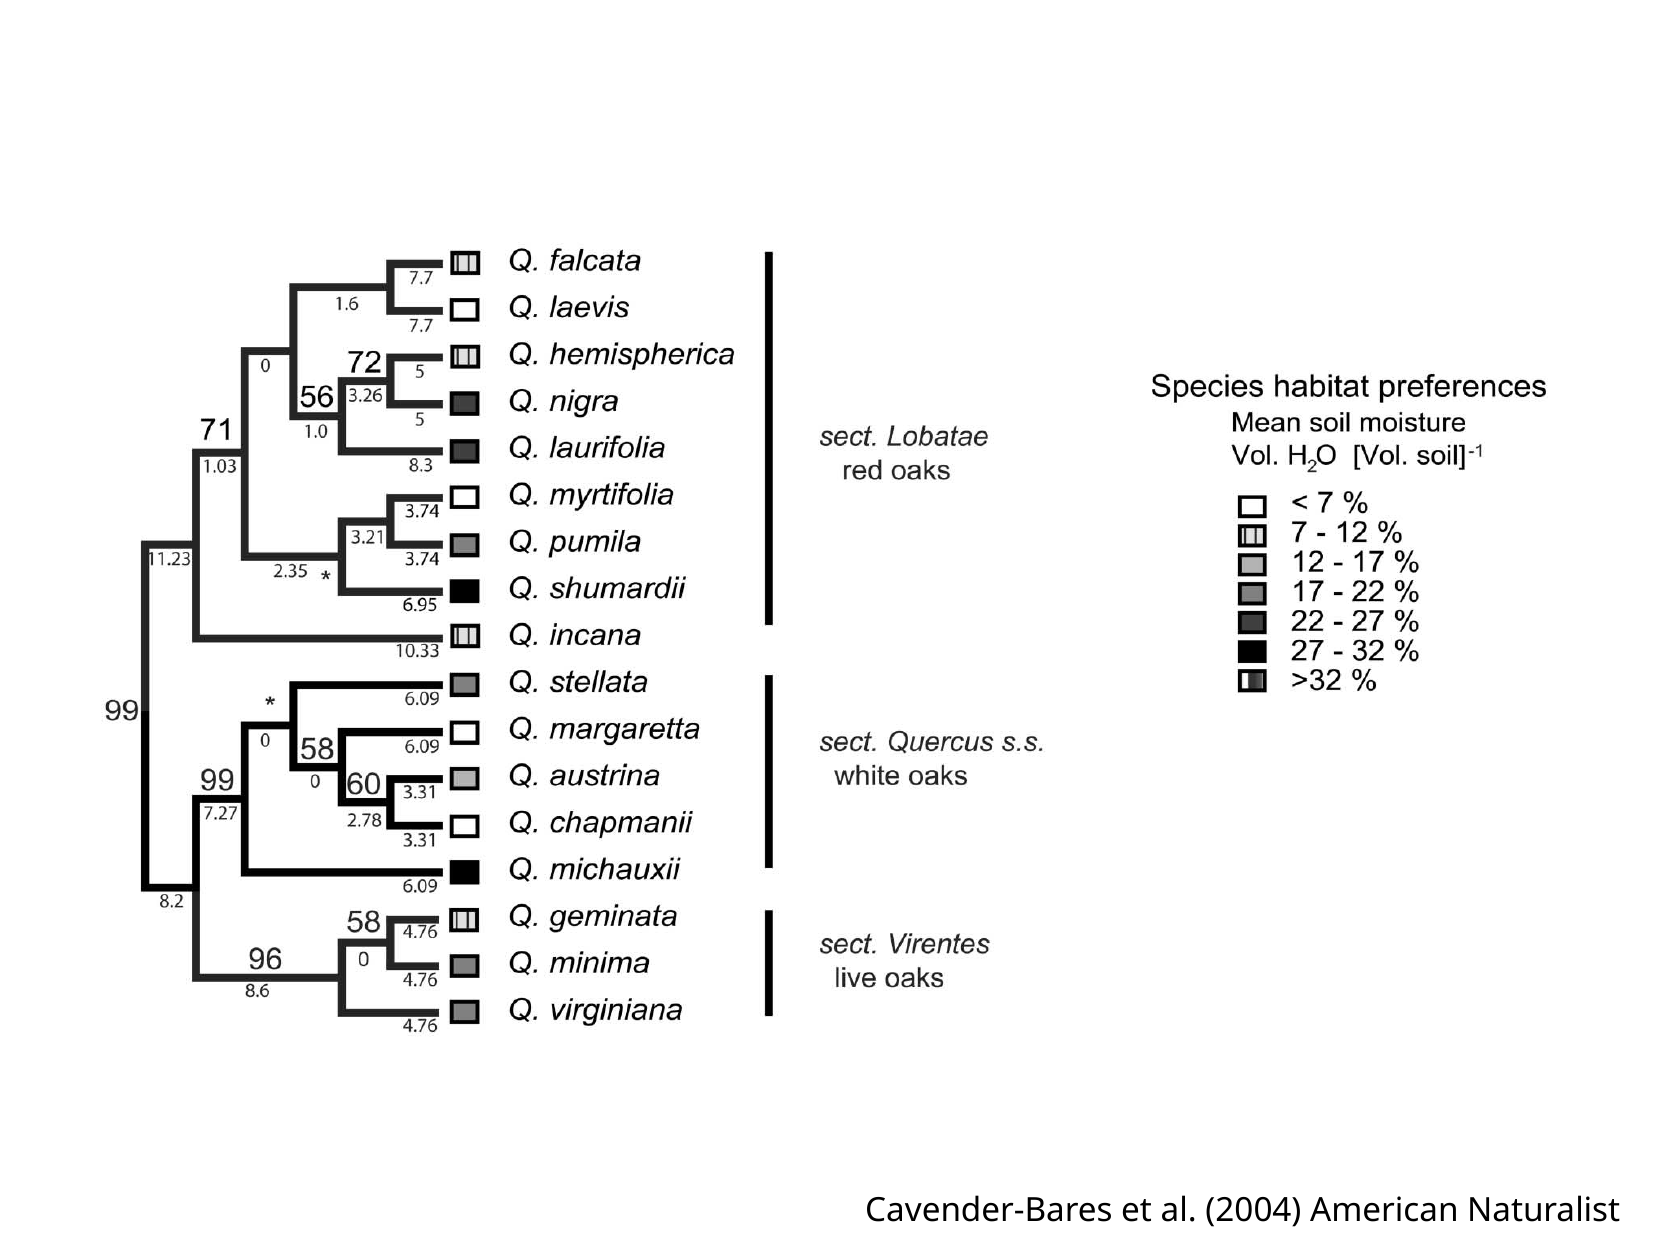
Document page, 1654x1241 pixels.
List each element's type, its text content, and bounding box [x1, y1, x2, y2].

picture [101, 242, 1048, 1043]
picture [1130, 365, 1571, 696]
text_box Cavender-Bares et al. (2004) American Naturalist [850, 1178, 1654, 1241]
